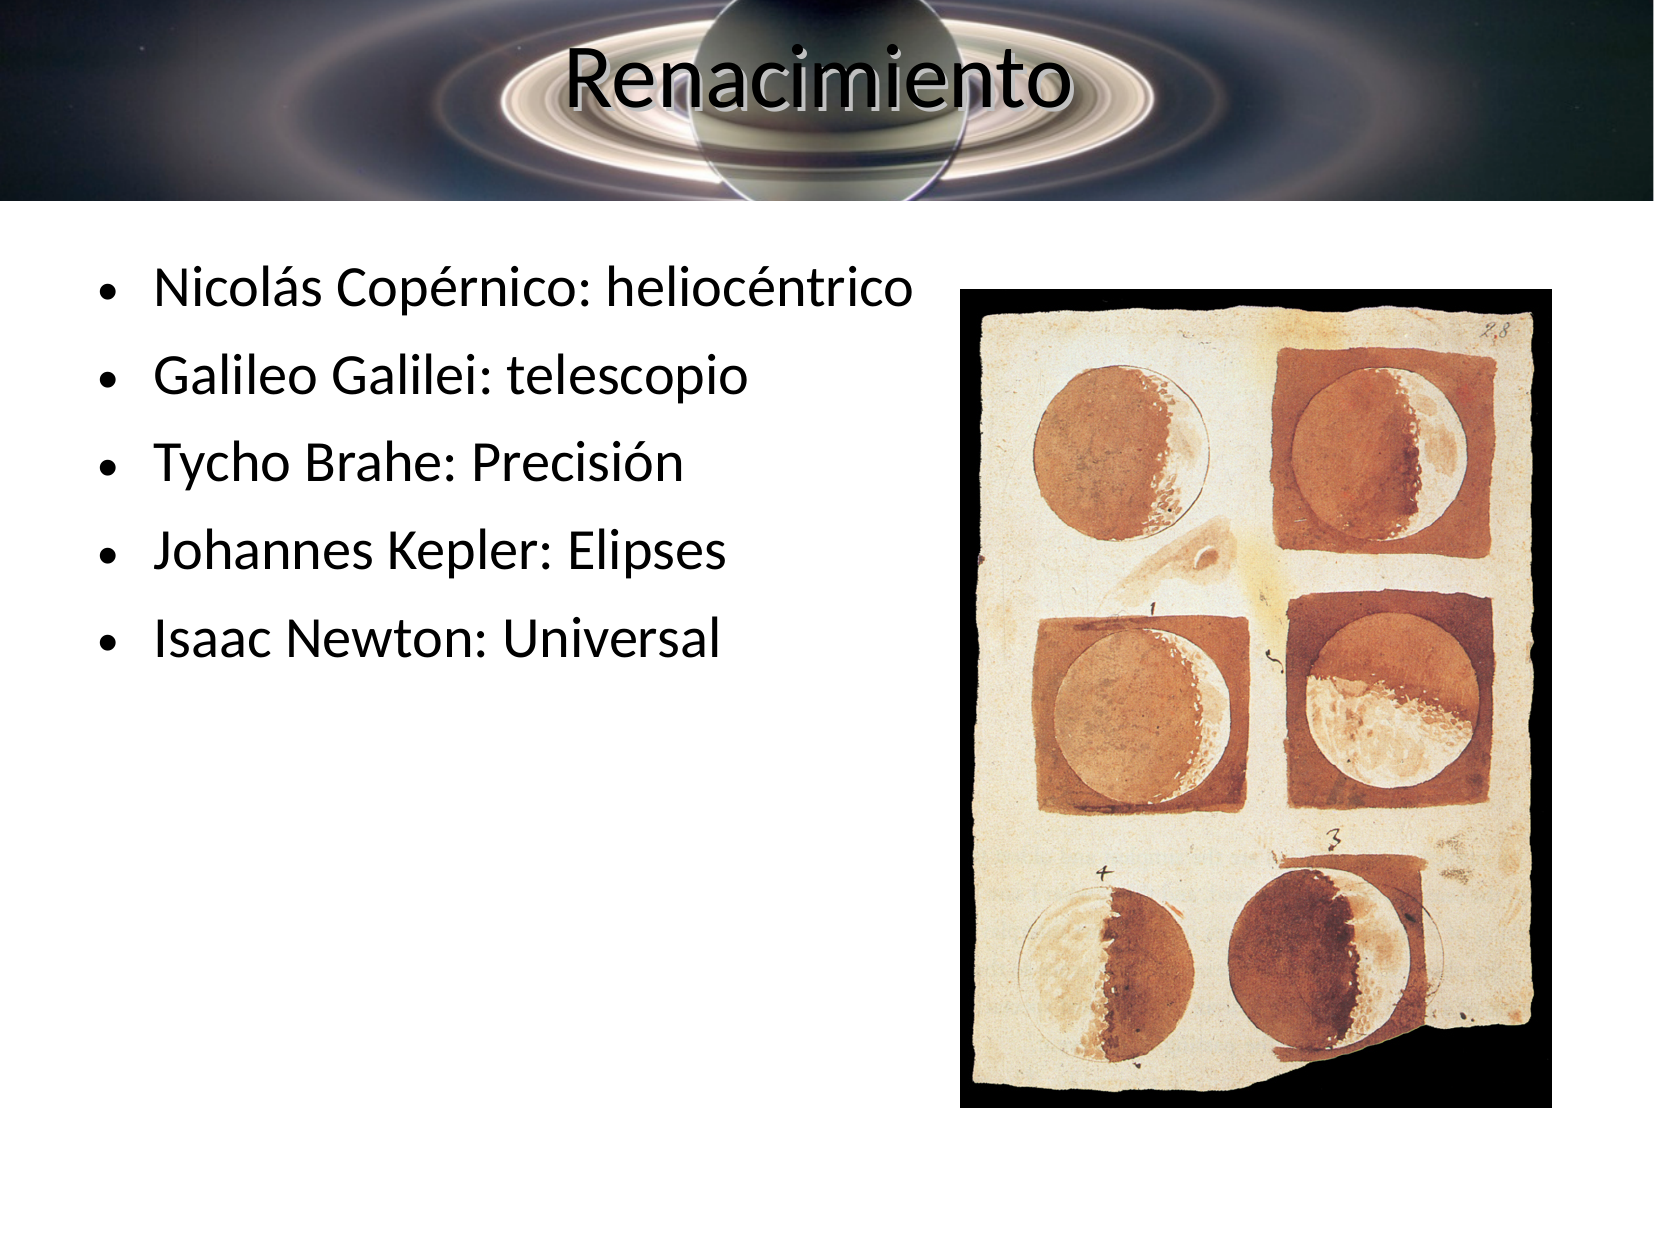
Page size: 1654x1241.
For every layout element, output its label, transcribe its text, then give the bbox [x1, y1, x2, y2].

title Renacimiento [75, 19, 1564, 151]
picture [0, 0, 1654, 201]
picture [960, 289, 1552, 1108]
list Nicolás Copérnico: heliocéntrico Galileo Galilei: telescopio Tycho Brahe: Precisión Johannes Kepler: Elipses Isaac Newton: Universal [82, 255, 1571, 1156]
